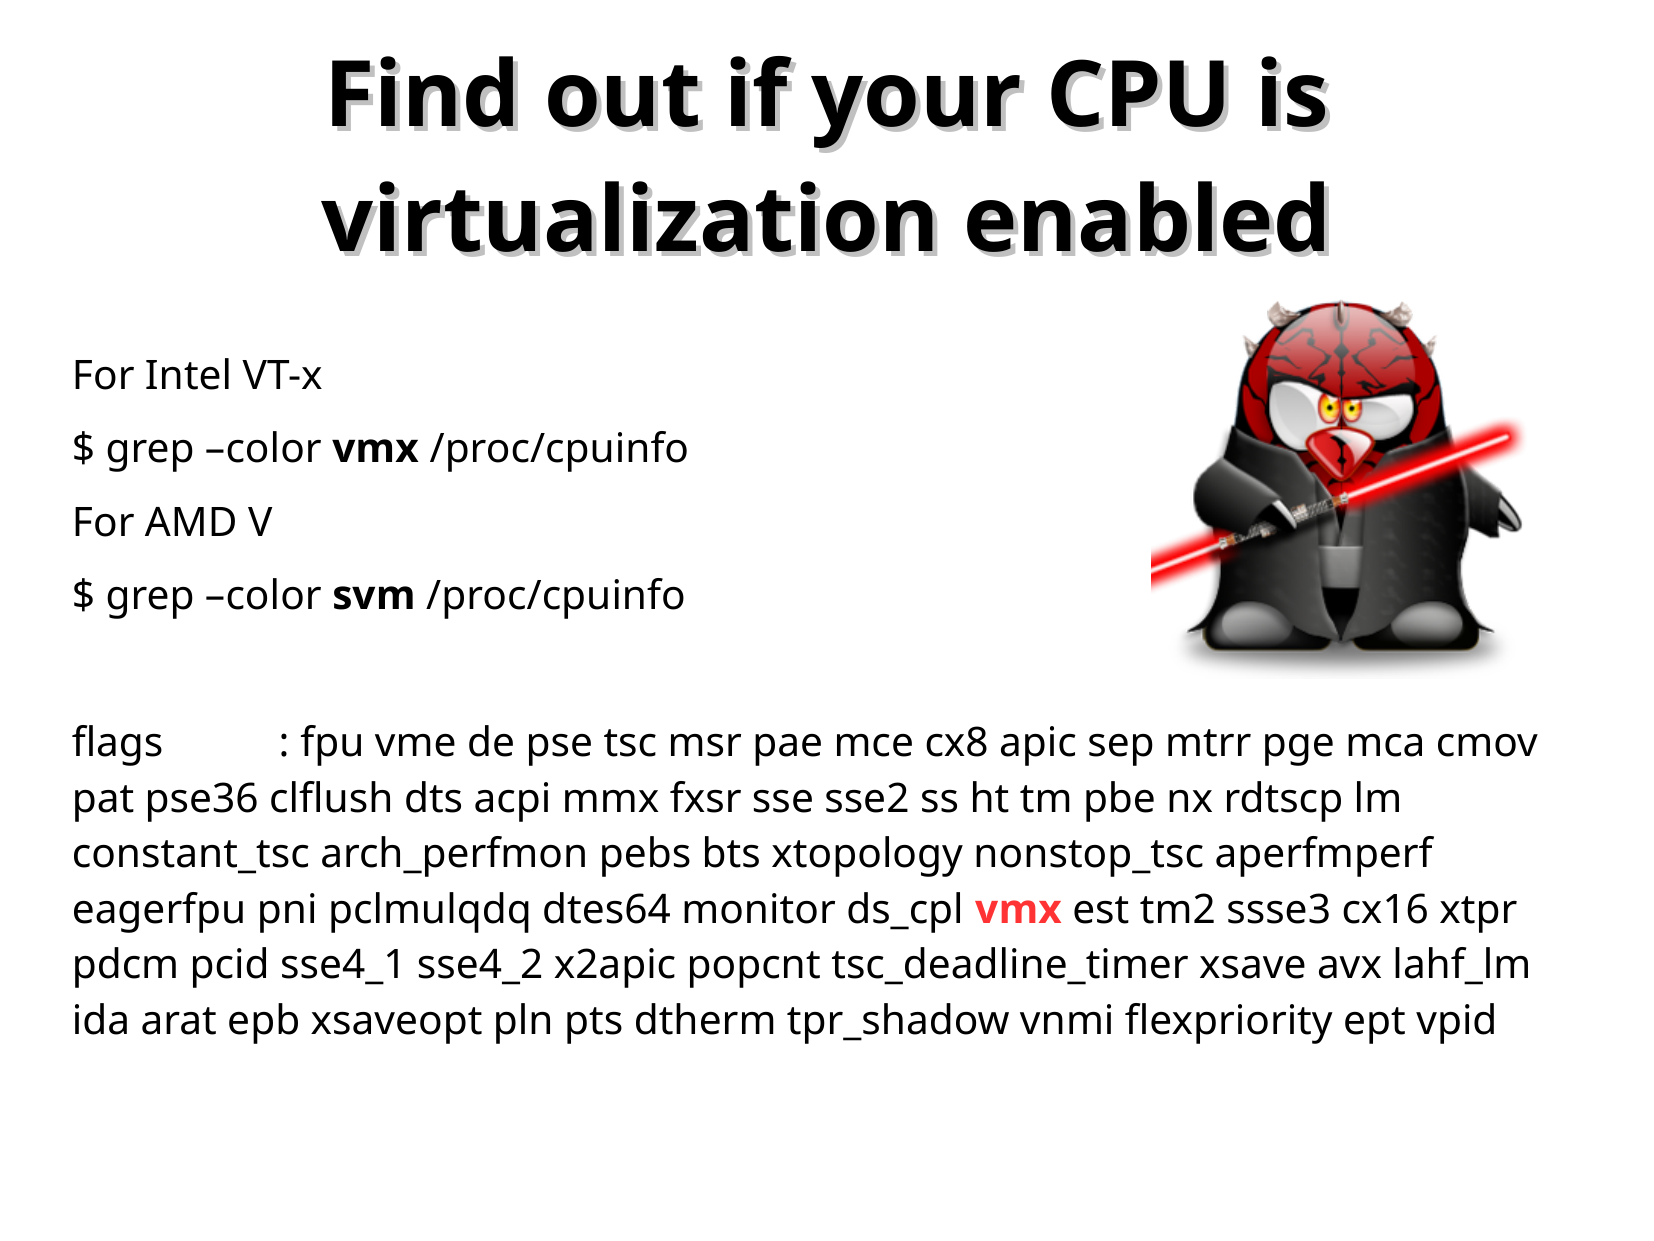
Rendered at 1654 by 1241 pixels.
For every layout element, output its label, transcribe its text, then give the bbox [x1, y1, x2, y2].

picture [1151, 299, 1531, 679]
title Find out if your CPU is virtualization enabled [82, 26, 1571, 280]
list For Intel VT-x $ grep –color vmx /proc/cpuinfo For AMD V $ grep –color svm /proc/cpuinfo flags : fpu vme de pse tsc msr pae mce cx8 apic sep mtrr pge mca cmov pat pse36 clflush dts acpi mmx fxsr sse sse2 ss ht tm pbe nx rdtscp lm constant_tsc arch_perfmon pebs bts xtopology nonstop_tsc aperfmperf eagerfpu pni pclmulqdq dtes64 monitor ds_cpl vmx est tm2 ssse3 cx16 xtpr pdcm pcid sse4_1 sse4_2 x2apic popcnt tsc_deadline_timer xsave avx lahf_lm ida arat epb xsaveopt pln pts dtherm tpr_shadow vnmi flexpriority ept vpid [71, 345, 1561, 1066]
